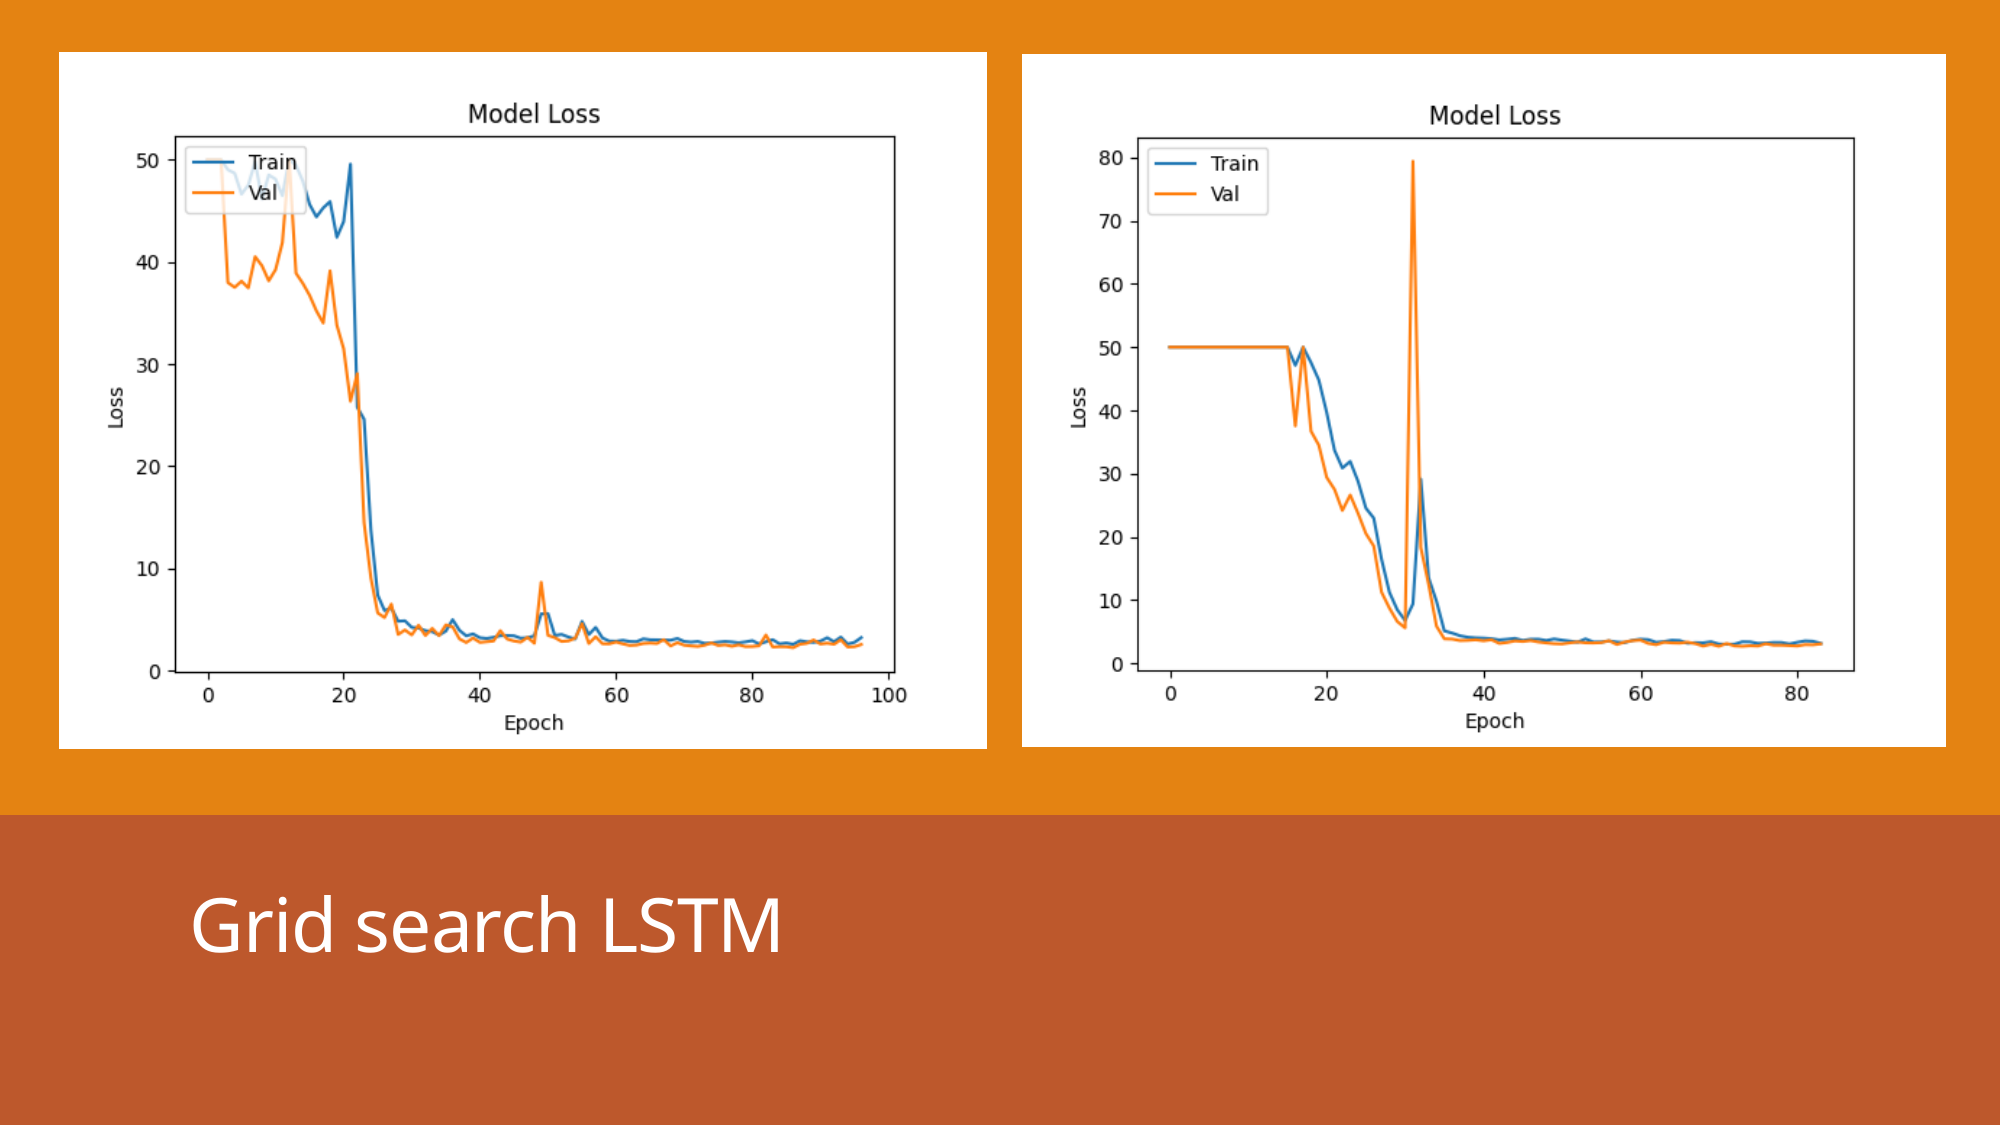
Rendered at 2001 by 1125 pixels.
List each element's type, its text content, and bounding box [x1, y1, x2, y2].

picture [59, 52, 987, 749]
text_box [0, 0, 2000, 1125]
picture [1022, 54, 1946, 747]
title Grid search LSTM [174, 840, 1825, 976]
